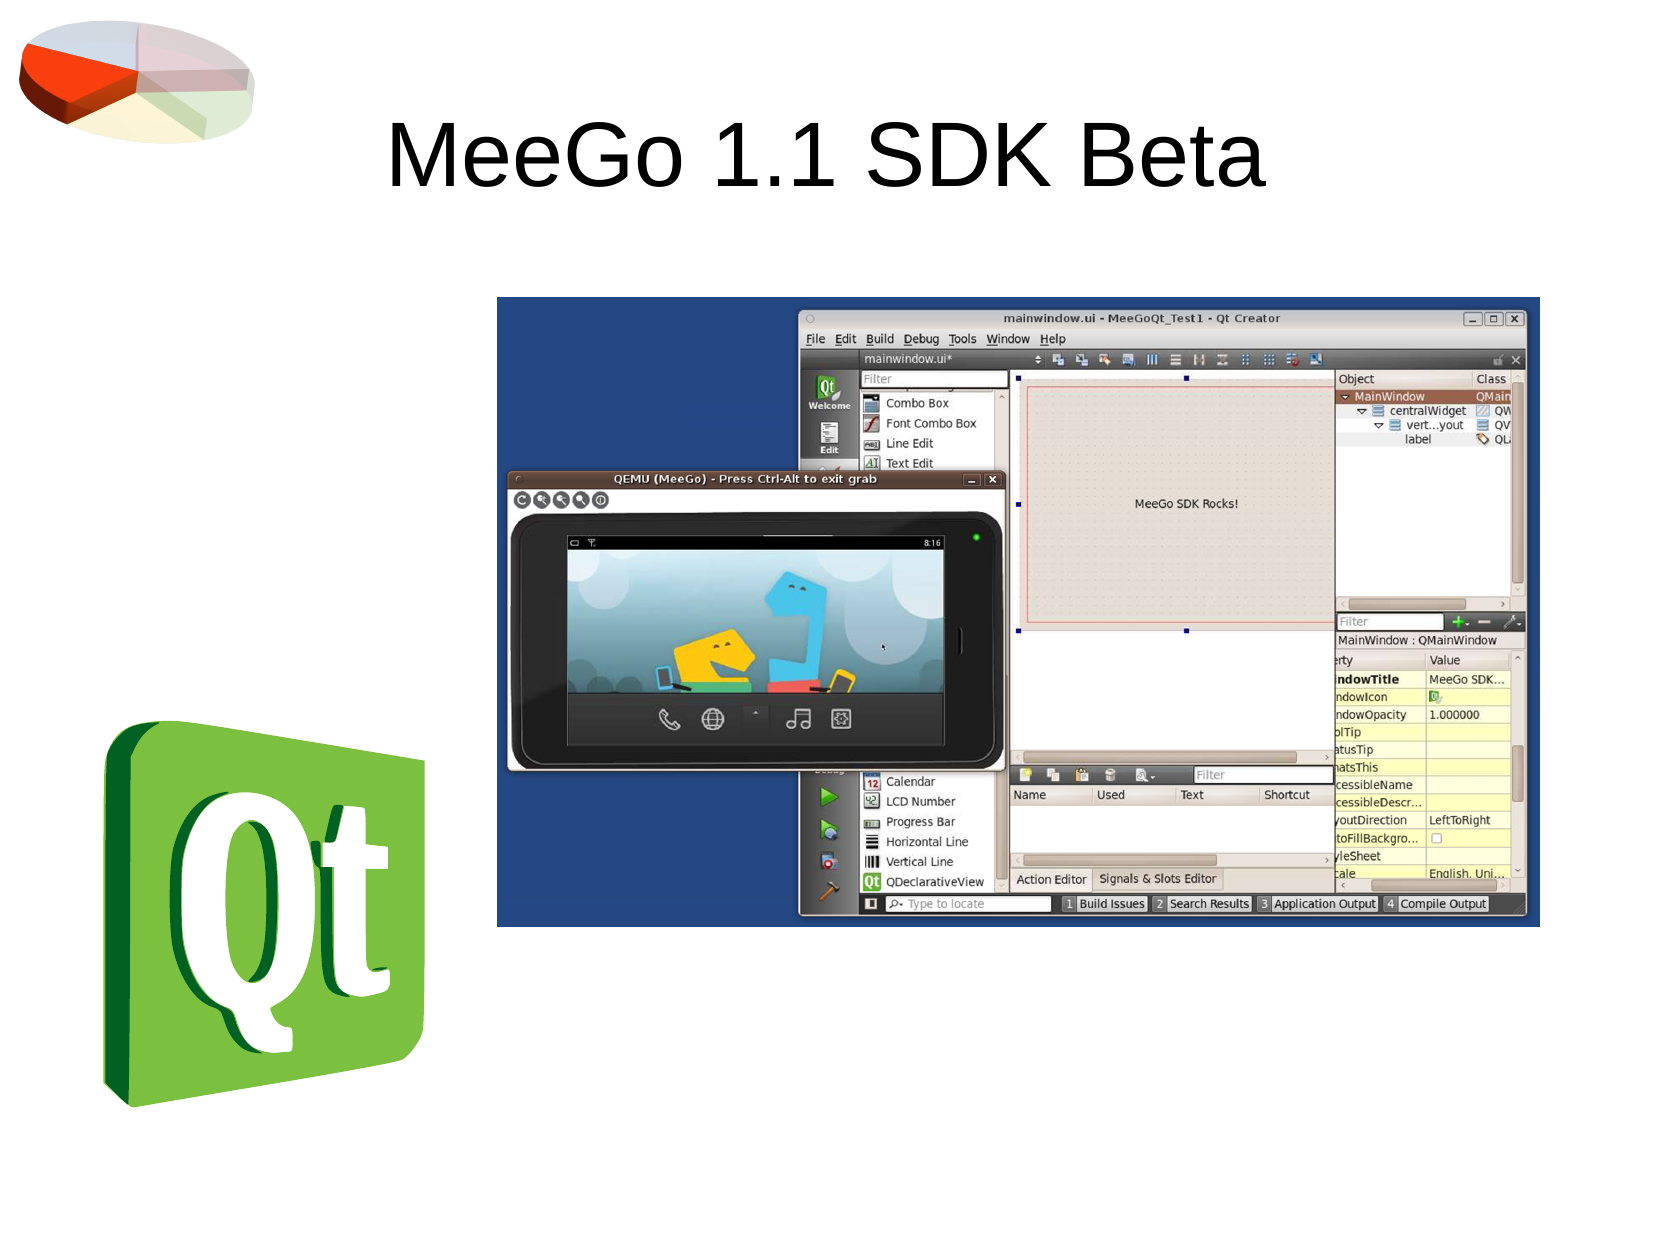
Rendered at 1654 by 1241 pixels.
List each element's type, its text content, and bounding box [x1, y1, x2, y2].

picture [497, 297, 1540, 927]
picture [103, 720, 428, 1109]
chart [0, 6, 269, 155]
title MeeGo 1.1 SDK Beta [82, 49, 1571, 257]
